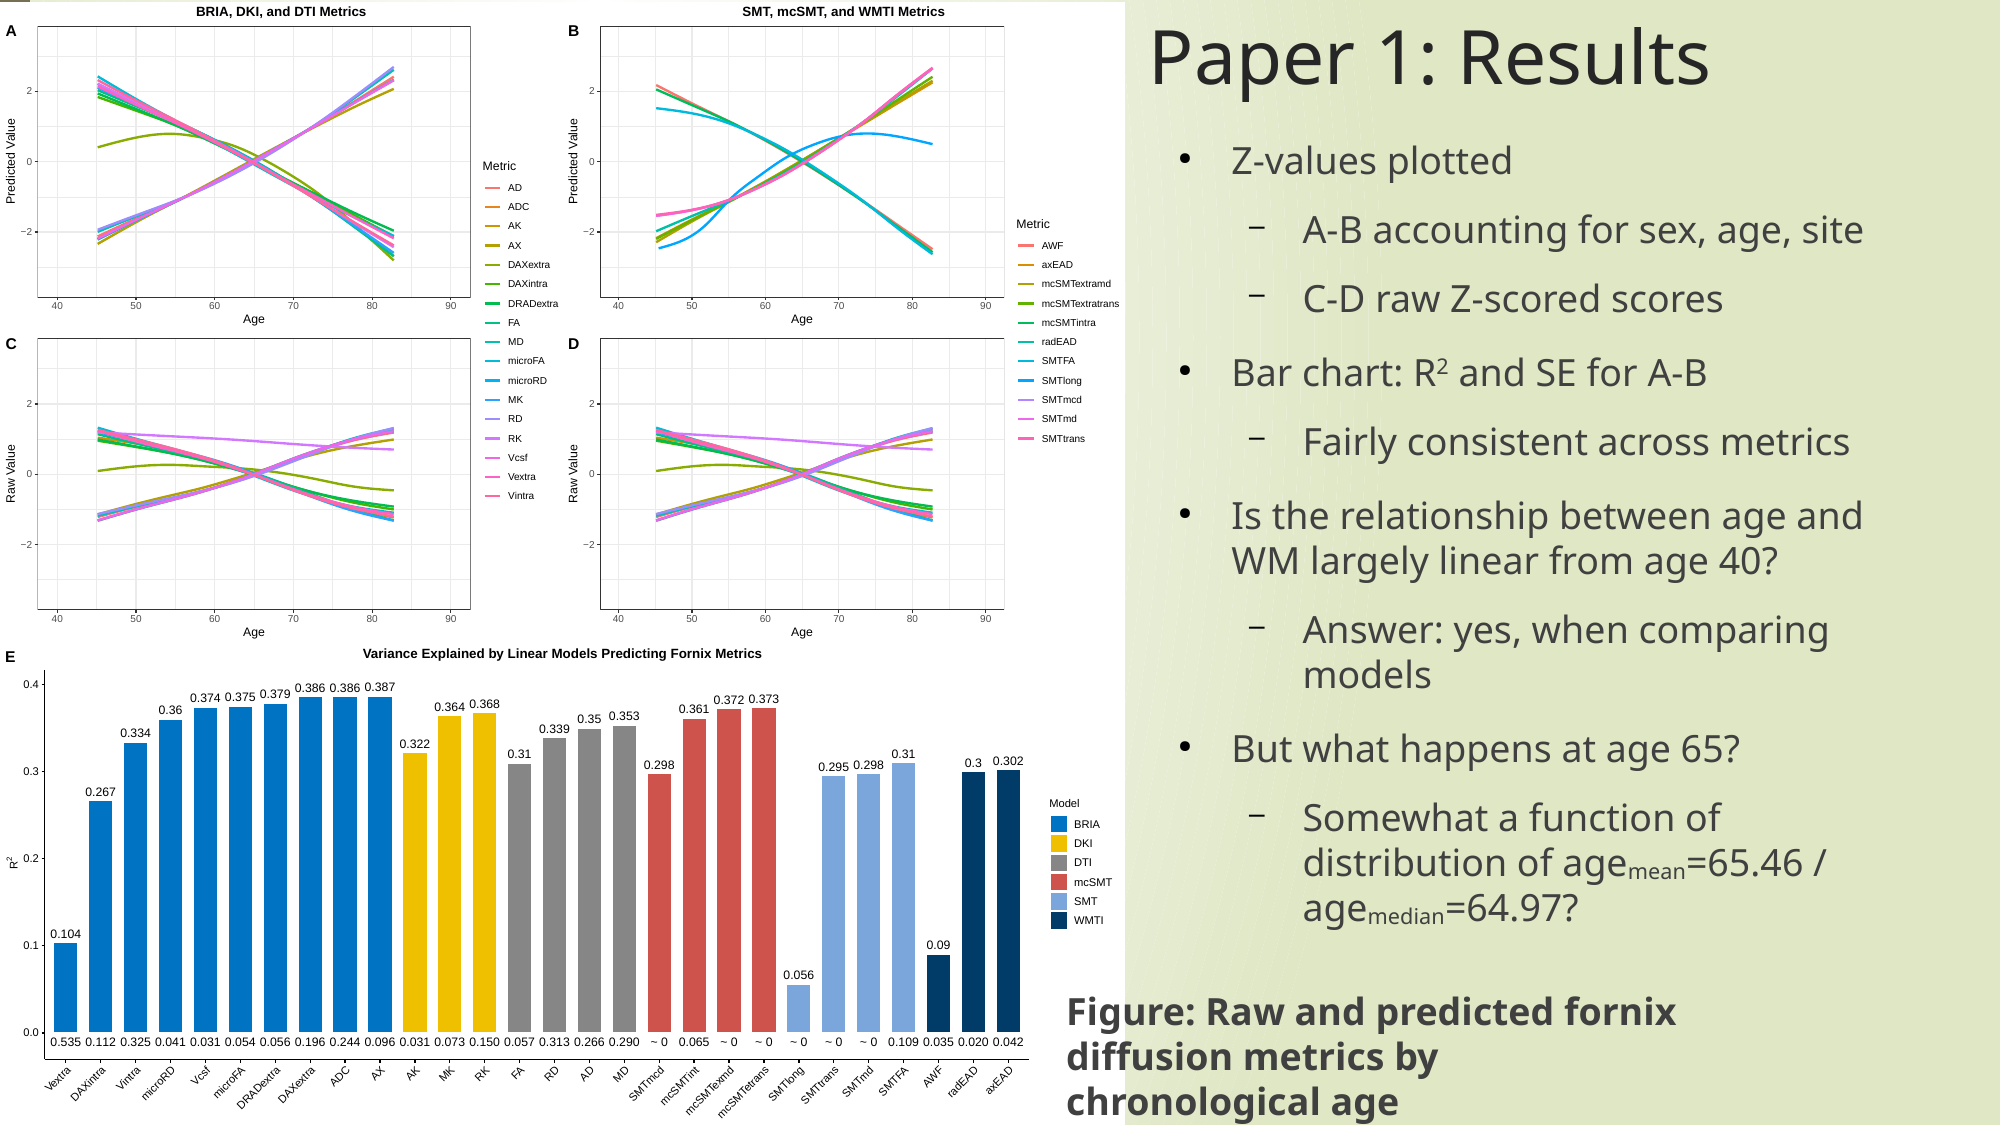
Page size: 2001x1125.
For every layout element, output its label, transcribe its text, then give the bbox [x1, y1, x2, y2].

title Paper 1: Results [1134, 2, 2000, 119]
list Z-values plotted A-B accounting for sex, age, site C-D raw Z-scored scores Bar chart: R2 and SE for A-B Fairly consistent across metrics Is the relationship between age and WM largely linear from age 40? Answer: yes, when comparing models But what happens at age 65? Somewhat a function of distribution of agemean=65.46 / agemedian=64.97? [1145, 129, 1949, 898]
list Figure: Raw and predicted fornix diffusion metrics by chronological age [1051, 980, 1701, 1111]
picture [0, 2, 1125, 1125]
